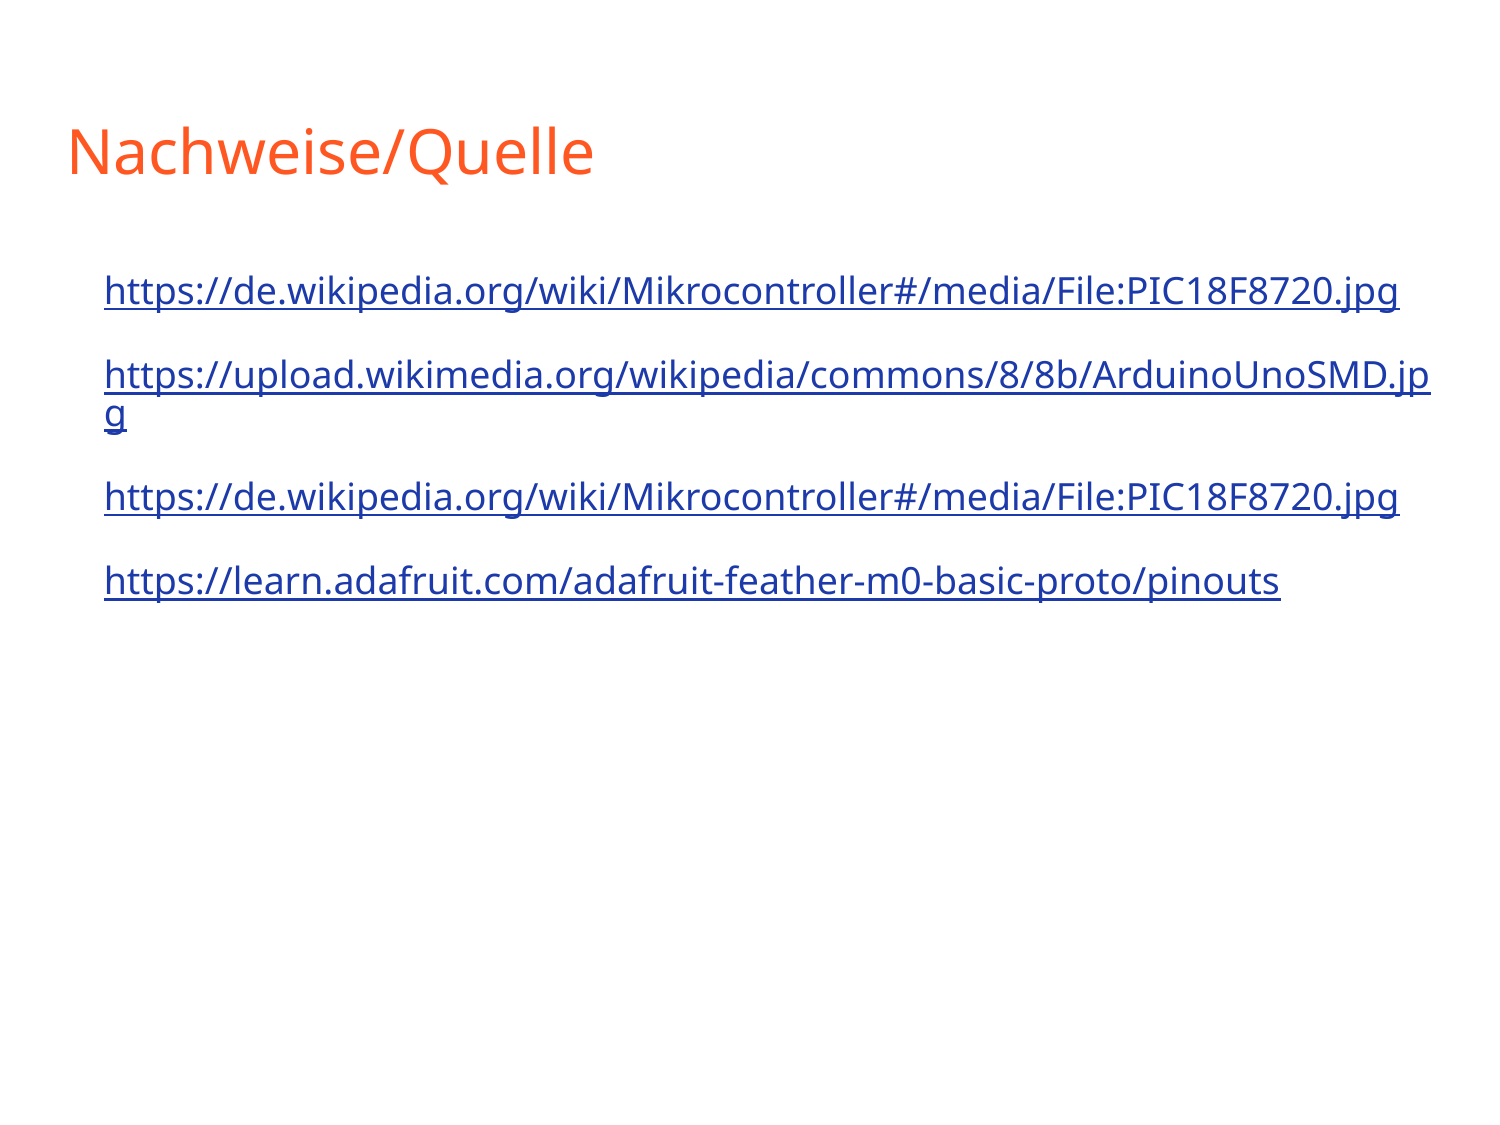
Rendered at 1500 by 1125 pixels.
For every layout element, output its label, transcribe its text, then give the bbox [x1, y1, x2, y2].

list https://de.wikipedia.org/wiki/Mikrocontroller#/media/File:PIC18F8720.jpg https://upload.wikimedia.org/wikipedia/commons/8/8b/ArduinoUnoSMD.jpg https://de.wikipedia.org/wiki/Mikrocontroller#/media/File:PIC18F8720.jpg https://learn.adafruit.com/adafruit-feather-m0-basic-proto/pinouts [51, 252, 1449, 1000]
title Nachweise/Quelle [51, 97, 1449, 223]
